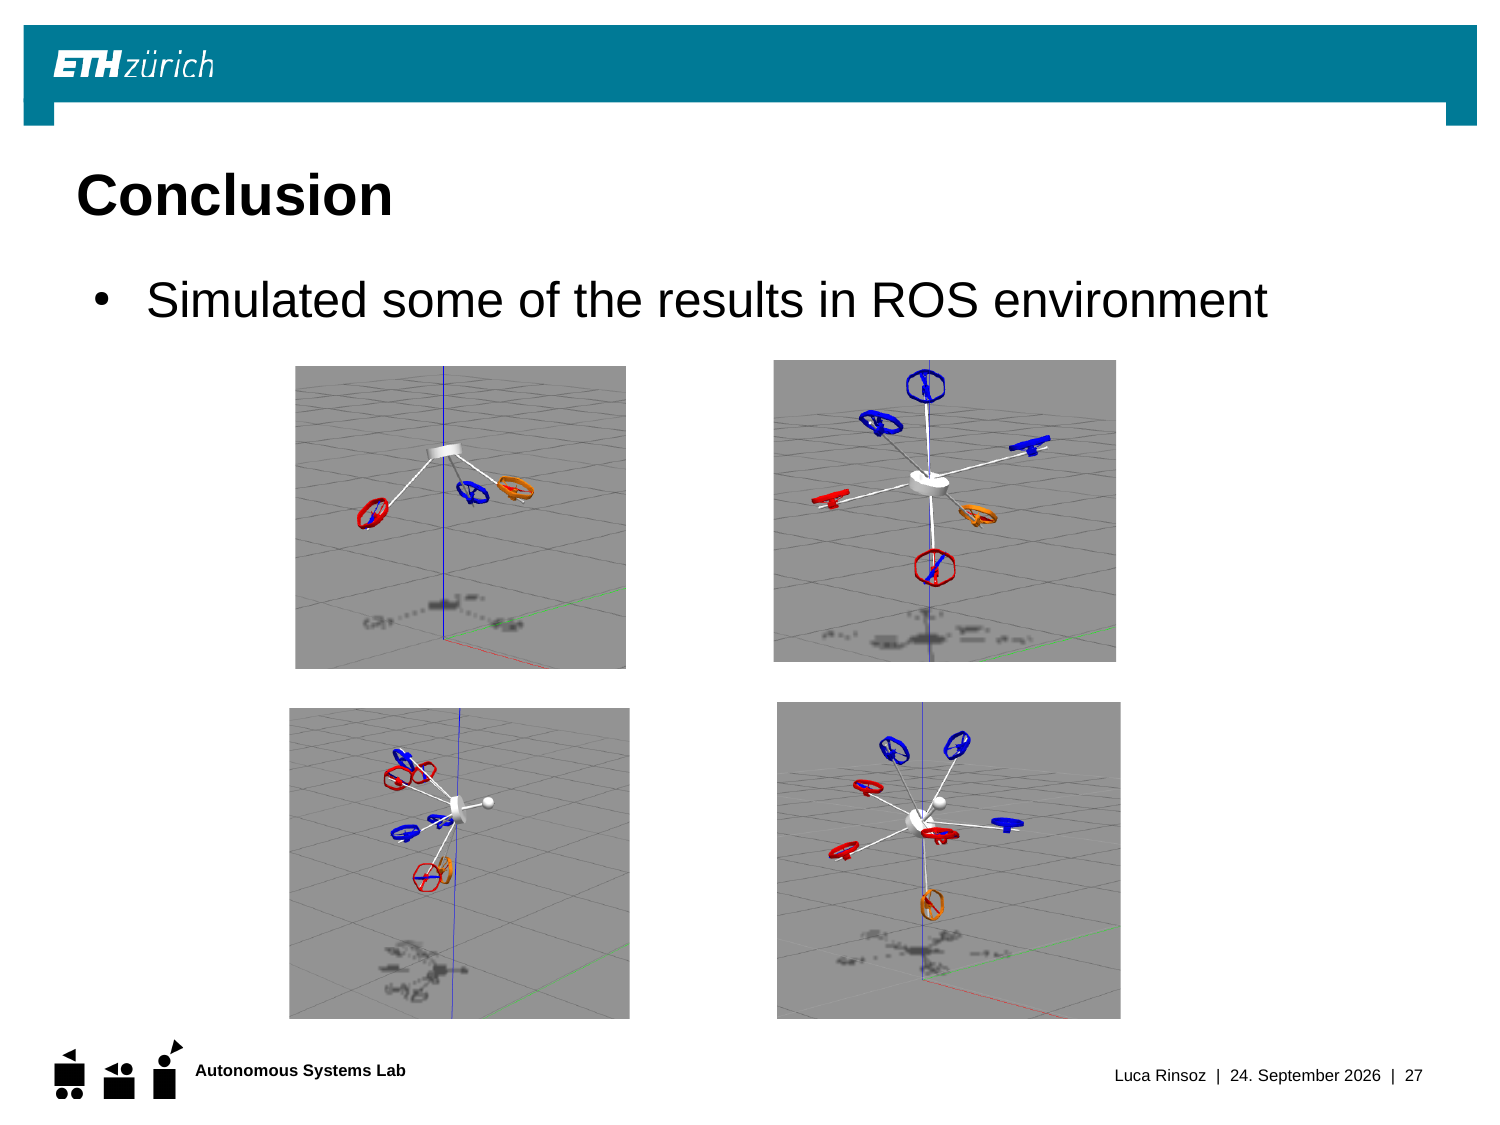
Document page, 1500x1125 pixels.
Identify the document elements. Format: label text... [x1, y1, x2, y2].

picture [289, 708, 630, 1019]
title Conclusion [53, 101, 1447, 290]
list Simulated some of the results in ROS environment [75, 271, 1426, 1019]
picture [295, 366, 626, 669]
picture [773, 360, 1117, 662]
picture [777, 702, 1121, 1019]
